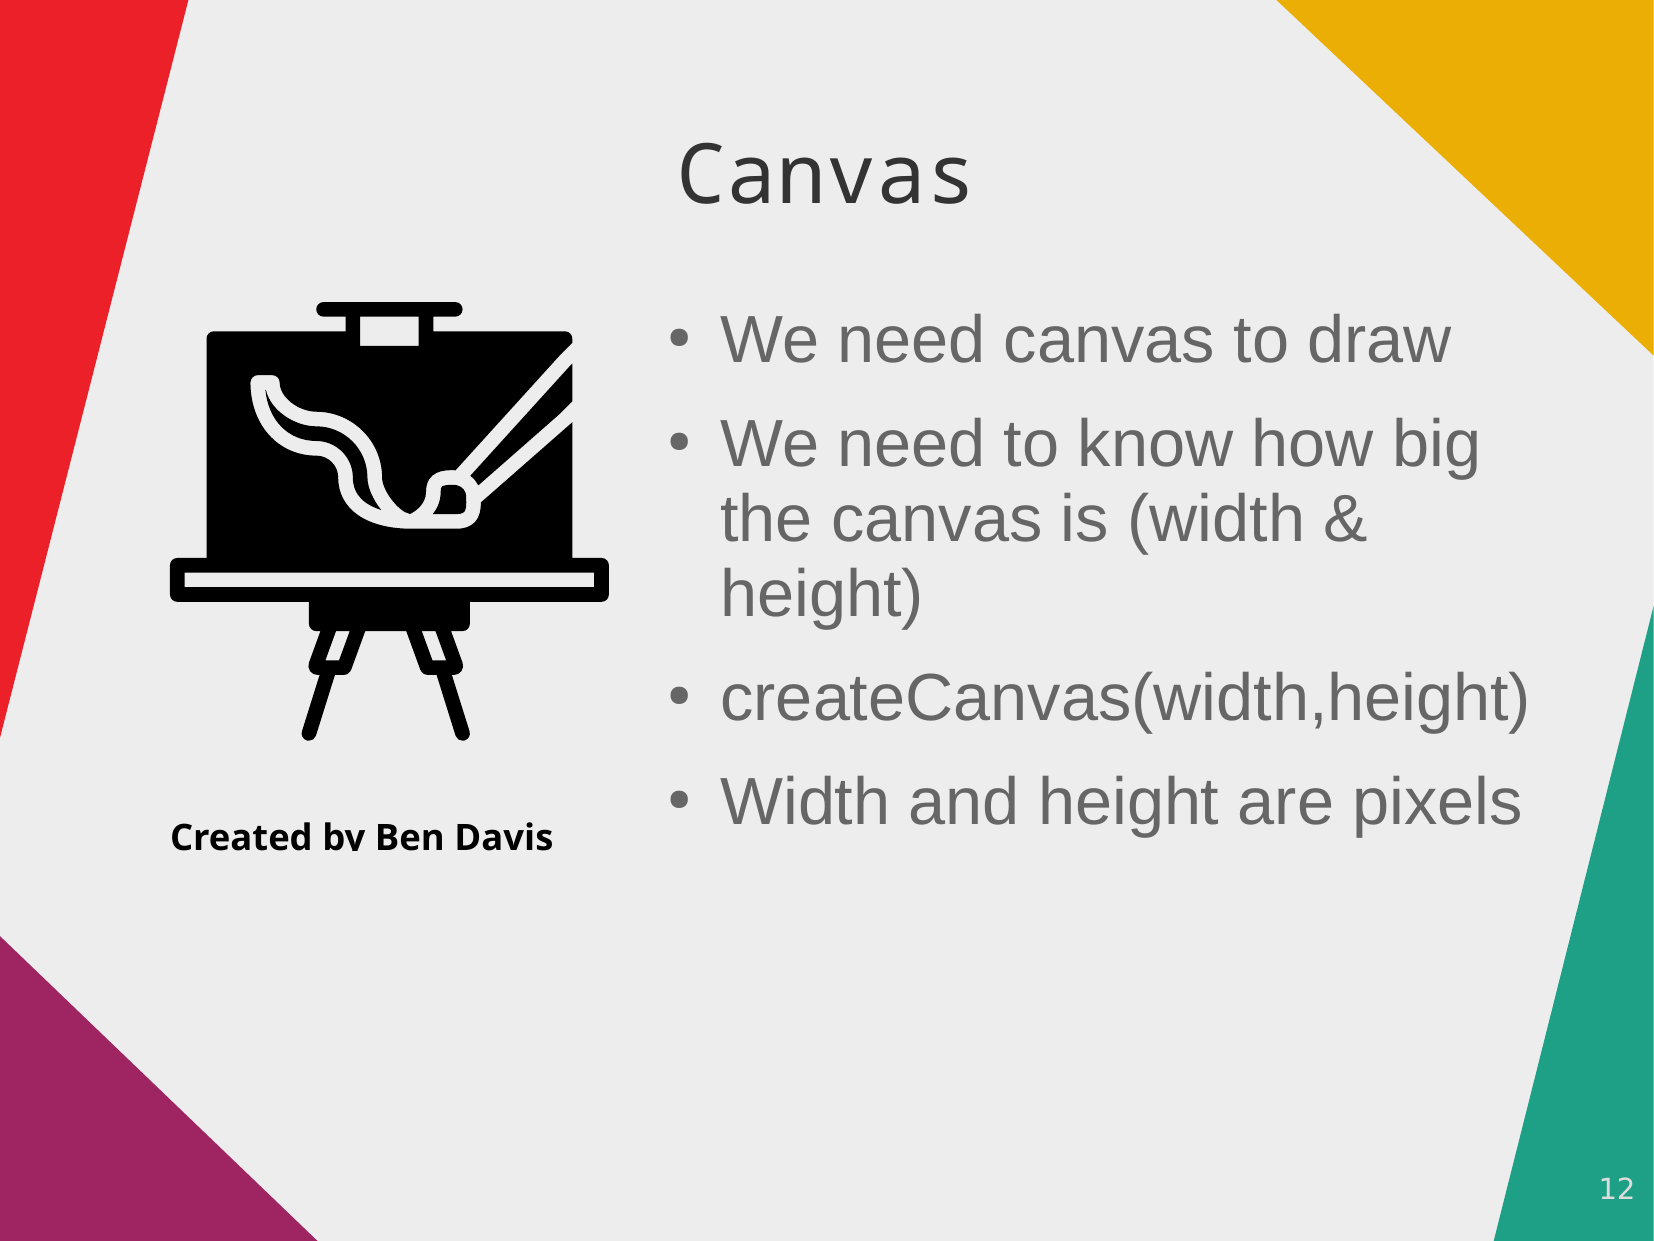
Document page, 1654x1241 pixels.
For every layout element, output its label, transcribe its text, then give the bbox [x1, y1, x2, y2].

picture [169, 302, 609, 851]
list We need canvas to draw We need to know how big the canvas is (width & height) createCanvas(width,height) Width and height are pixels [649, 302, 1540, 1033]
title Canvas [114, 73, 1539, 271]
